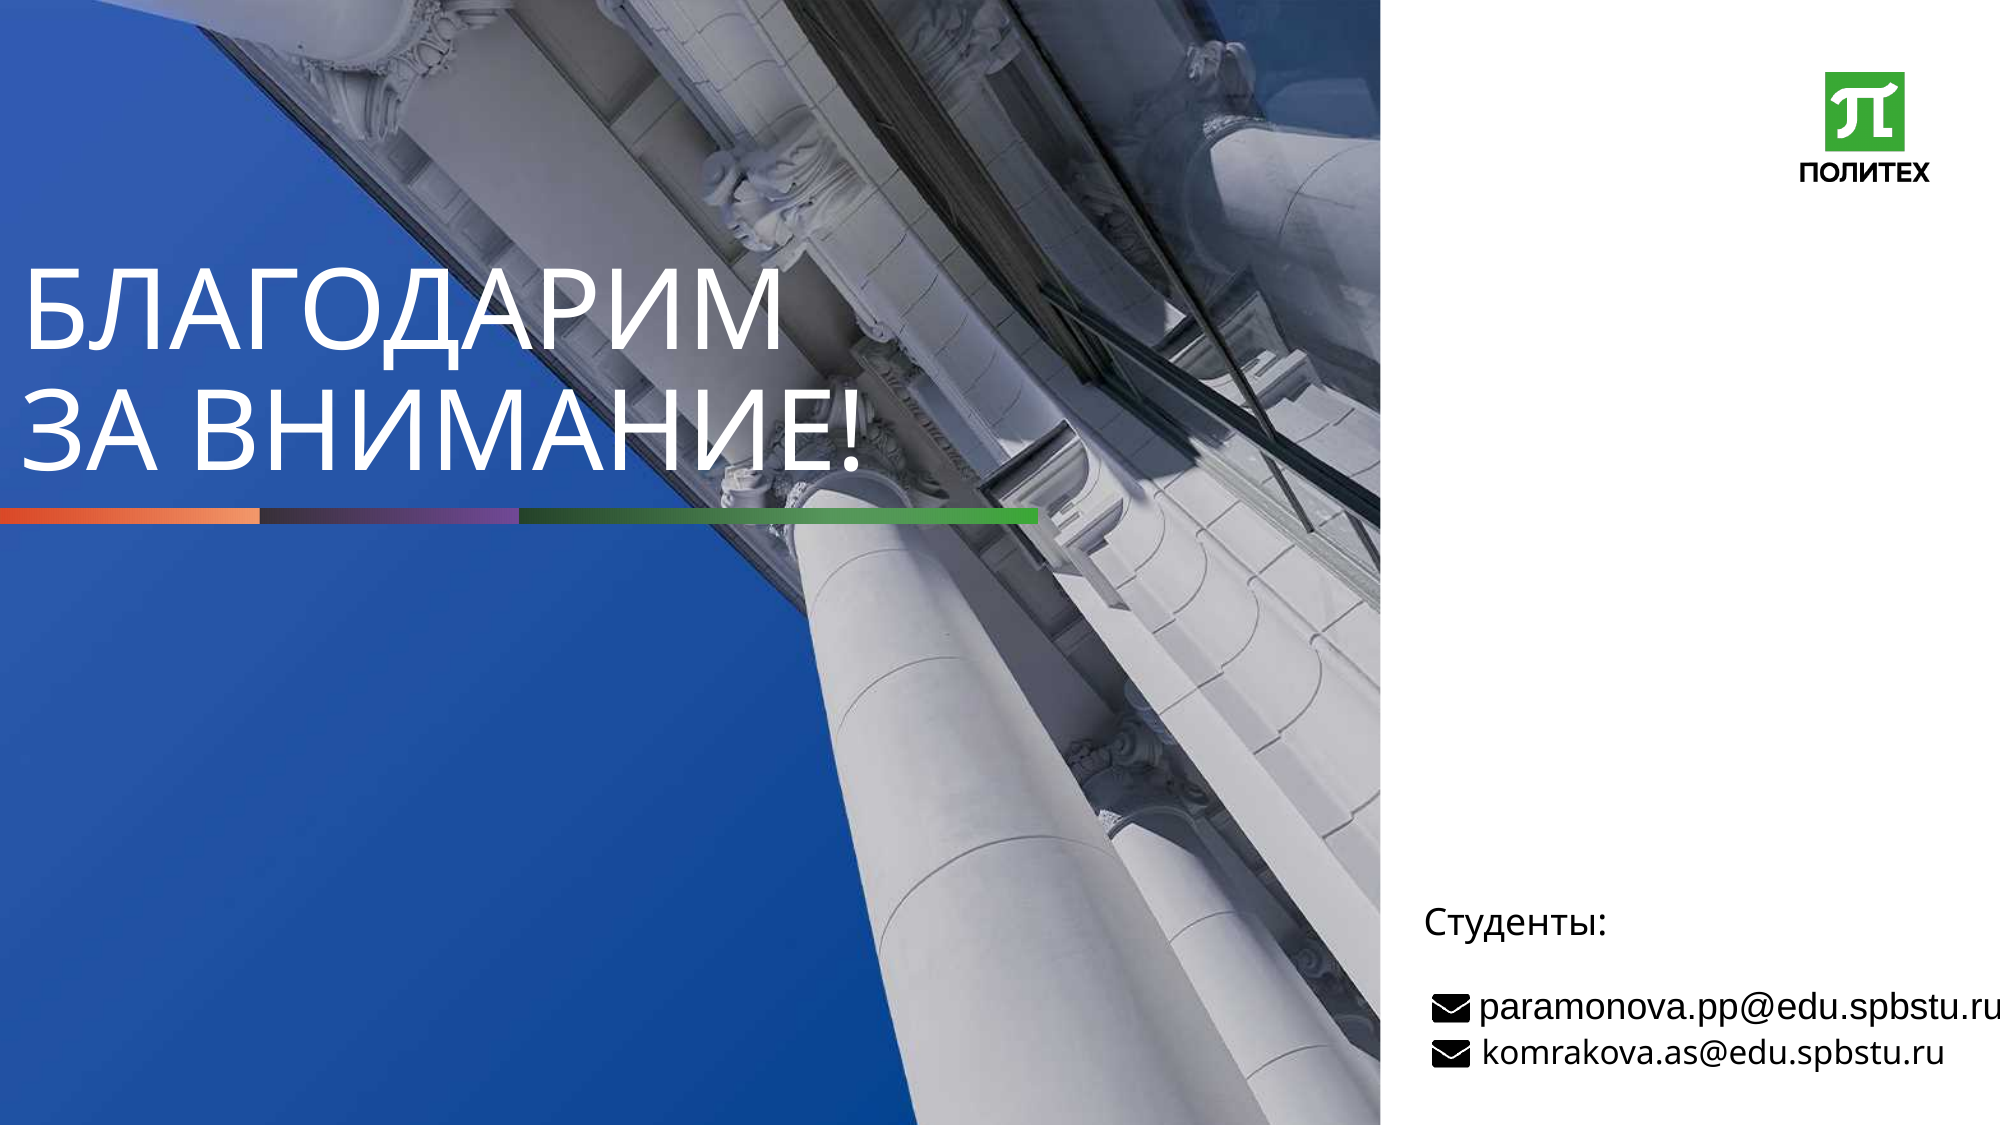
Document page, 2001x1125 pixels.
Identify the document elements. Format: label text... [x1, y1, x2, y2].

picture [0, 0, 1381, 1125]
title БЛАГОДАРИМ ЗА ВНИМАНИЕ! [5, 244, 1432, 526]
picture [1800, 72, 1930, 182]
picture [1432, 989, 1464, 1027]
picture [1432, 1035, 1466, 1072]
text_box komrakova.as@edu.spbstu.ru [1466, 1036, 2000, 1124]
text_box Студенты: [616, 889, 1623, 990]
text_box paramonova.pp@edu.spbstu.ru [1464, 978, 2000, 1036]
